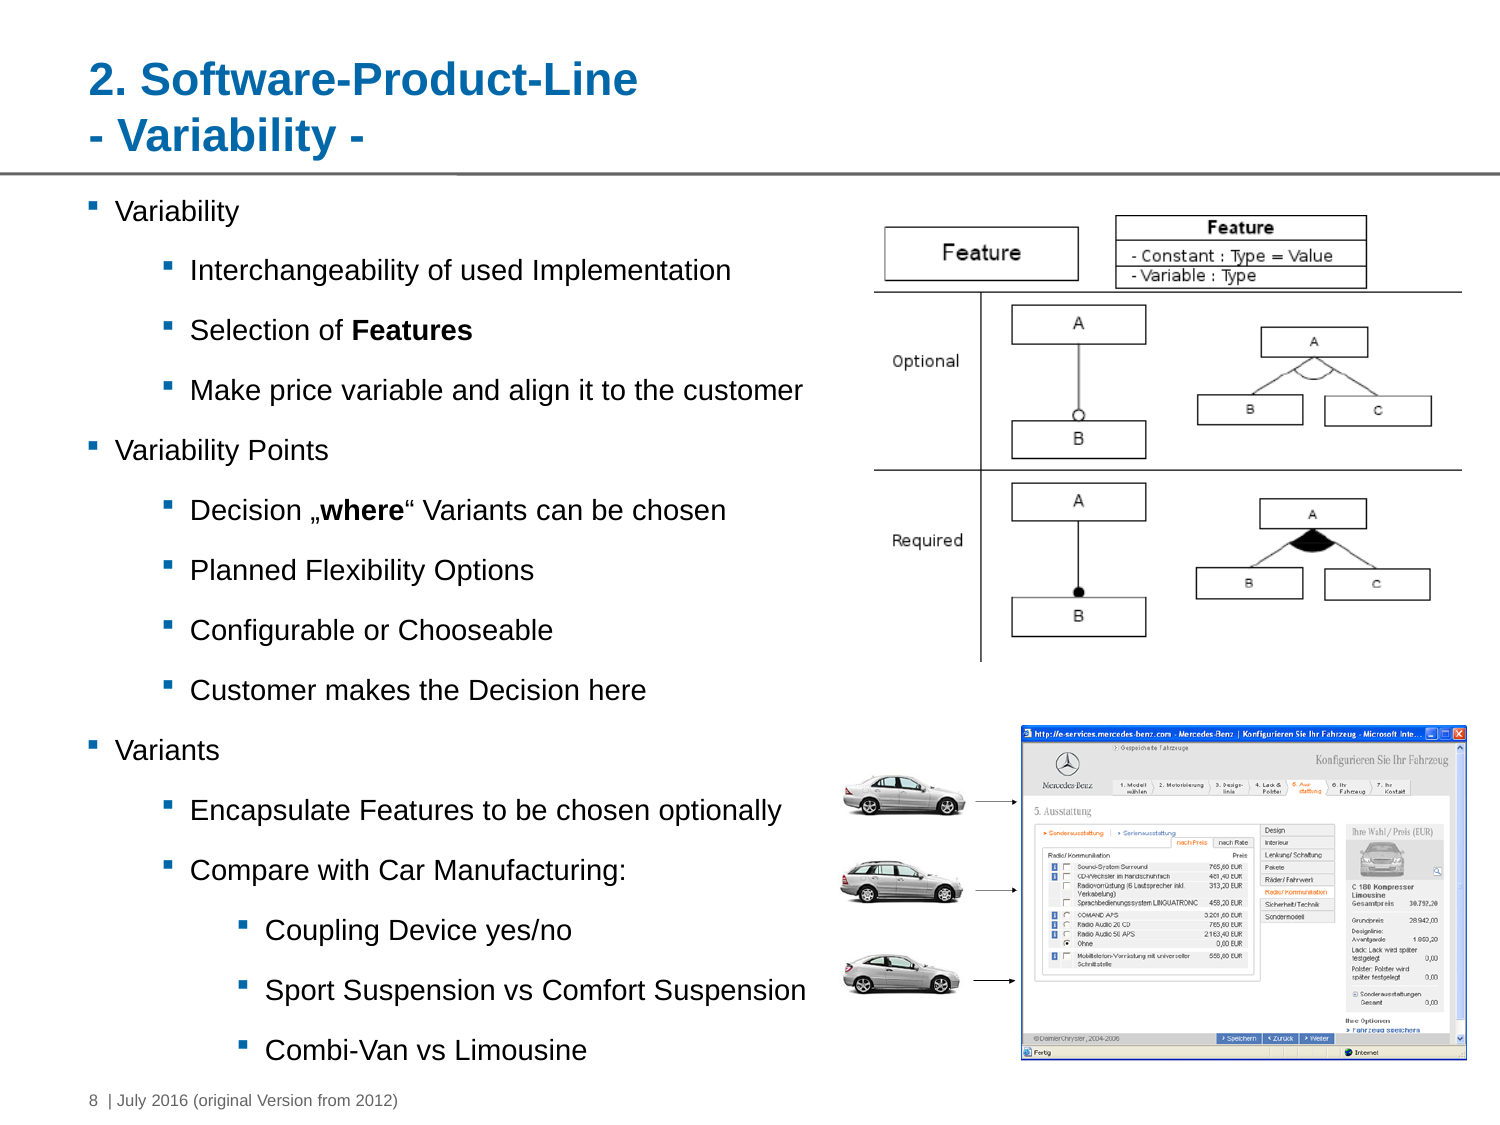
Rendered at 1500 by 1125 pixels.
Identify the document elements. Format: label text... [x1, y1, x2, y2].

title 2. Software-Product-Line - Variability - [0, 40, 1223, 168]
text_box Variability Interchangeability of used Implementation Selection of Features Make price variable and align it to the customer Variability Points Decision „where“ Variants can be chosen Planned Flexibility Options Configurable or Chooseable Customer makes the Decision here Variants Encapsulate Features to be chosen optionally Compare with Car Manufacturing: Coupling Device yes/no Sport Suspension vs Comfort Suspension Combi-Van vs Limousine [71, 184, 823, 1074]
picture [830, 720, 1474, 1069]
picture [874, 215, 1462, 662]
